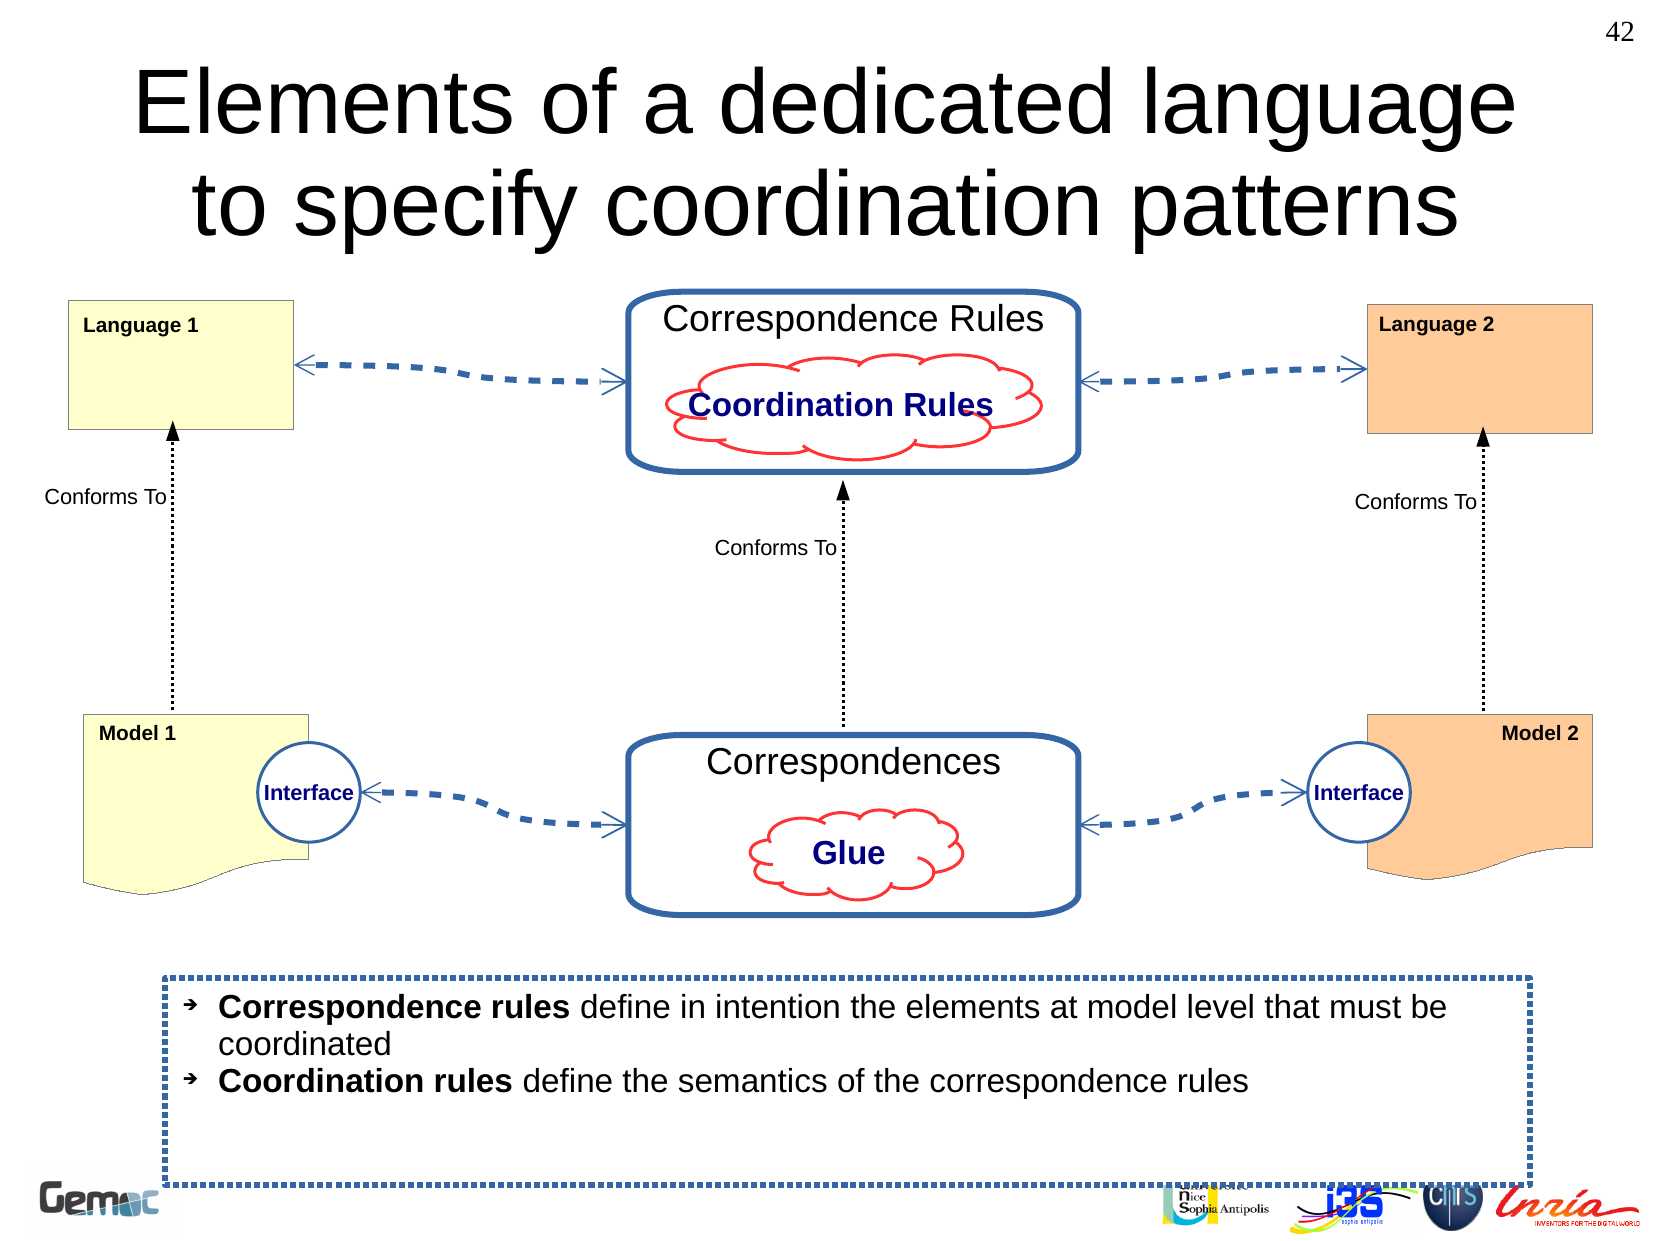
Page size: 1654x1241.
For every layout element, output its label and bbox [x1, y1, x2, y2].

text_box [83, 714, 361, 895]
title [82, 49, 1571, 257]
text_box [699, 528, 918, 621]
text_box [29, 477, 248, 586]
text_box [628, 735, 1079, 916]
text_box [1358, 304, 1593, 434]
text_box [628, 291, 1079, 472]
text_box [1339, 482, 1558, 566]
text_box [165, 978, 1531, 1186]
text_box [1307, 714, 1623, 880]
text_box [62, 300, 294, 430]
picture [1137, 1167, 1647, 1241]
